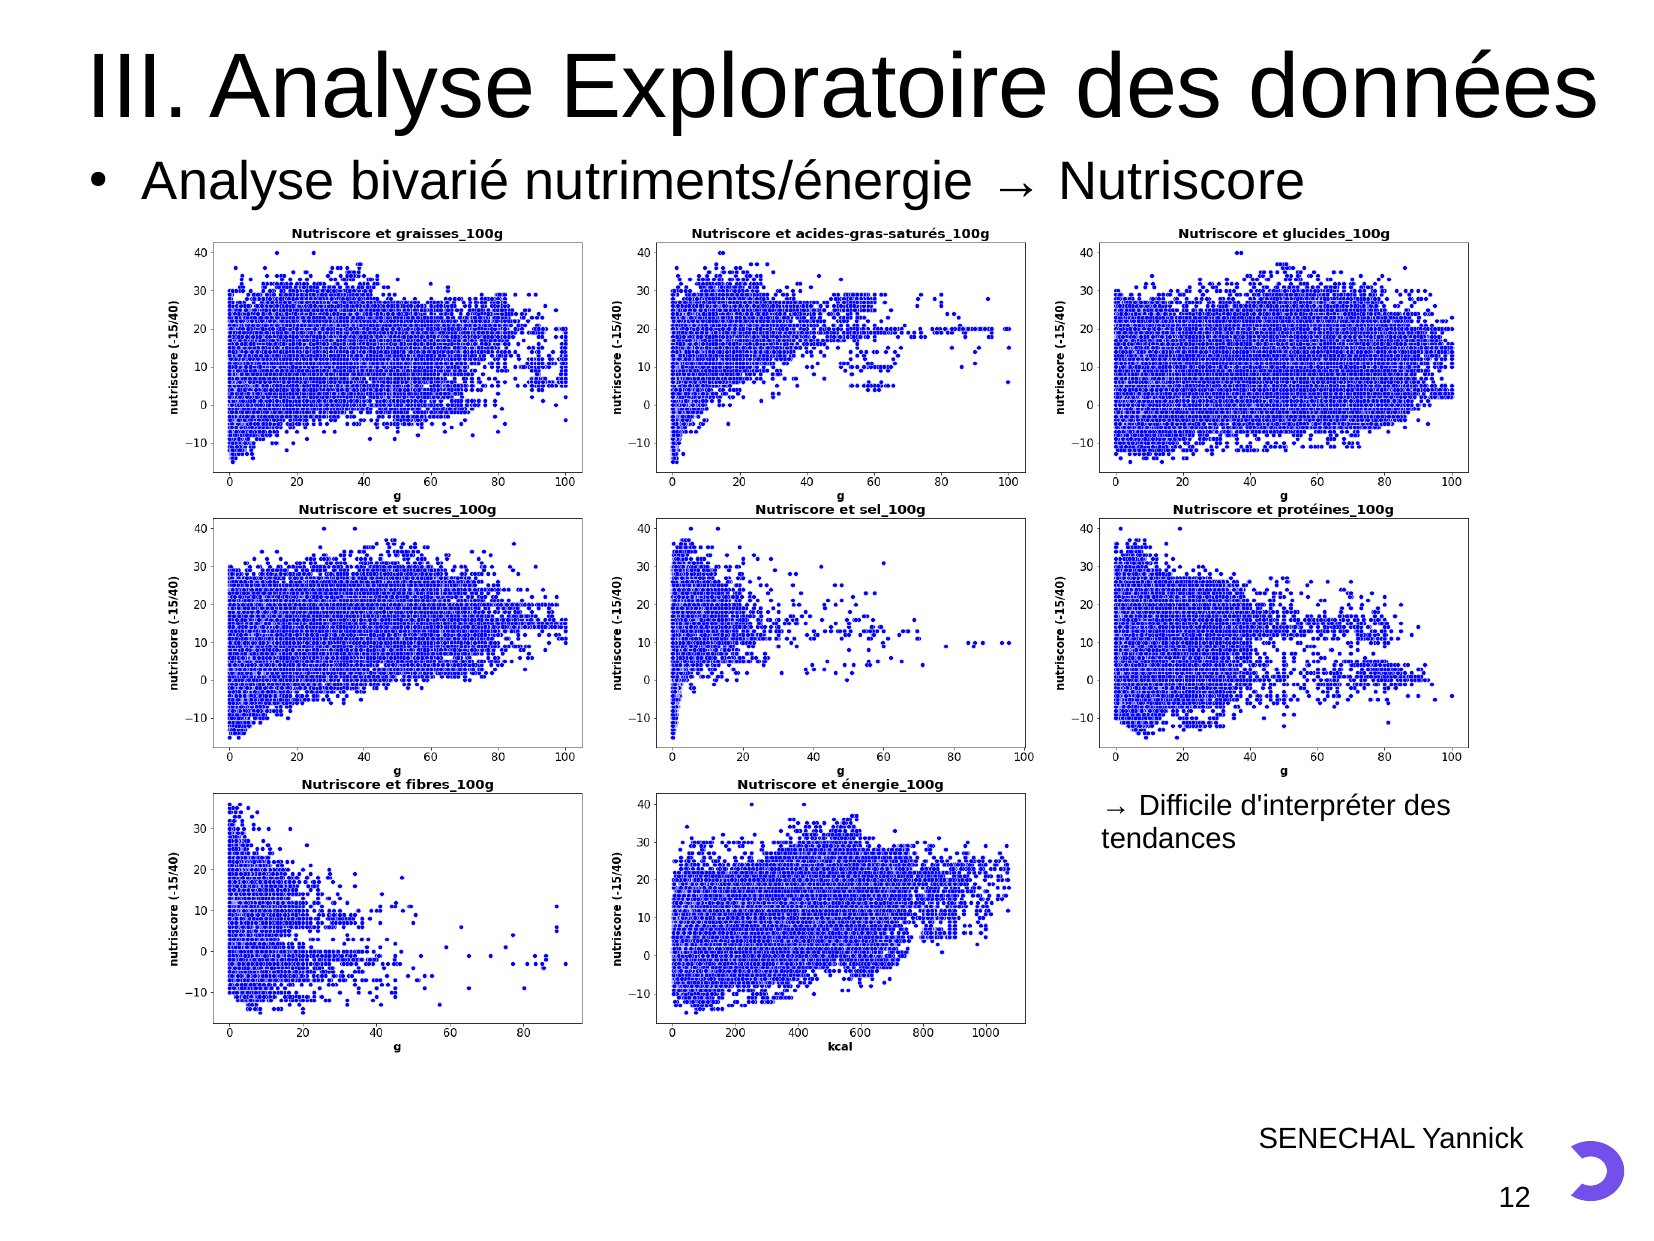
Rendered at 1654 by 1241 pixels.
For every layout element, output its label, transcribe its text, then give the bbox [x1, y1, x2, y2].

list Analyse bivarié nutriments/énergie → Nutriscore [70, 150, 1560, 969]
title III. Analyse Exploratoire des données [47, 0, 1607, 189]
picture [1539, 1125, 1642, 1217]
text_box → Difficile d'interpréter des tendances [1086, 781, 1495, 928]
picture [159, 969, 1495, 1063]
